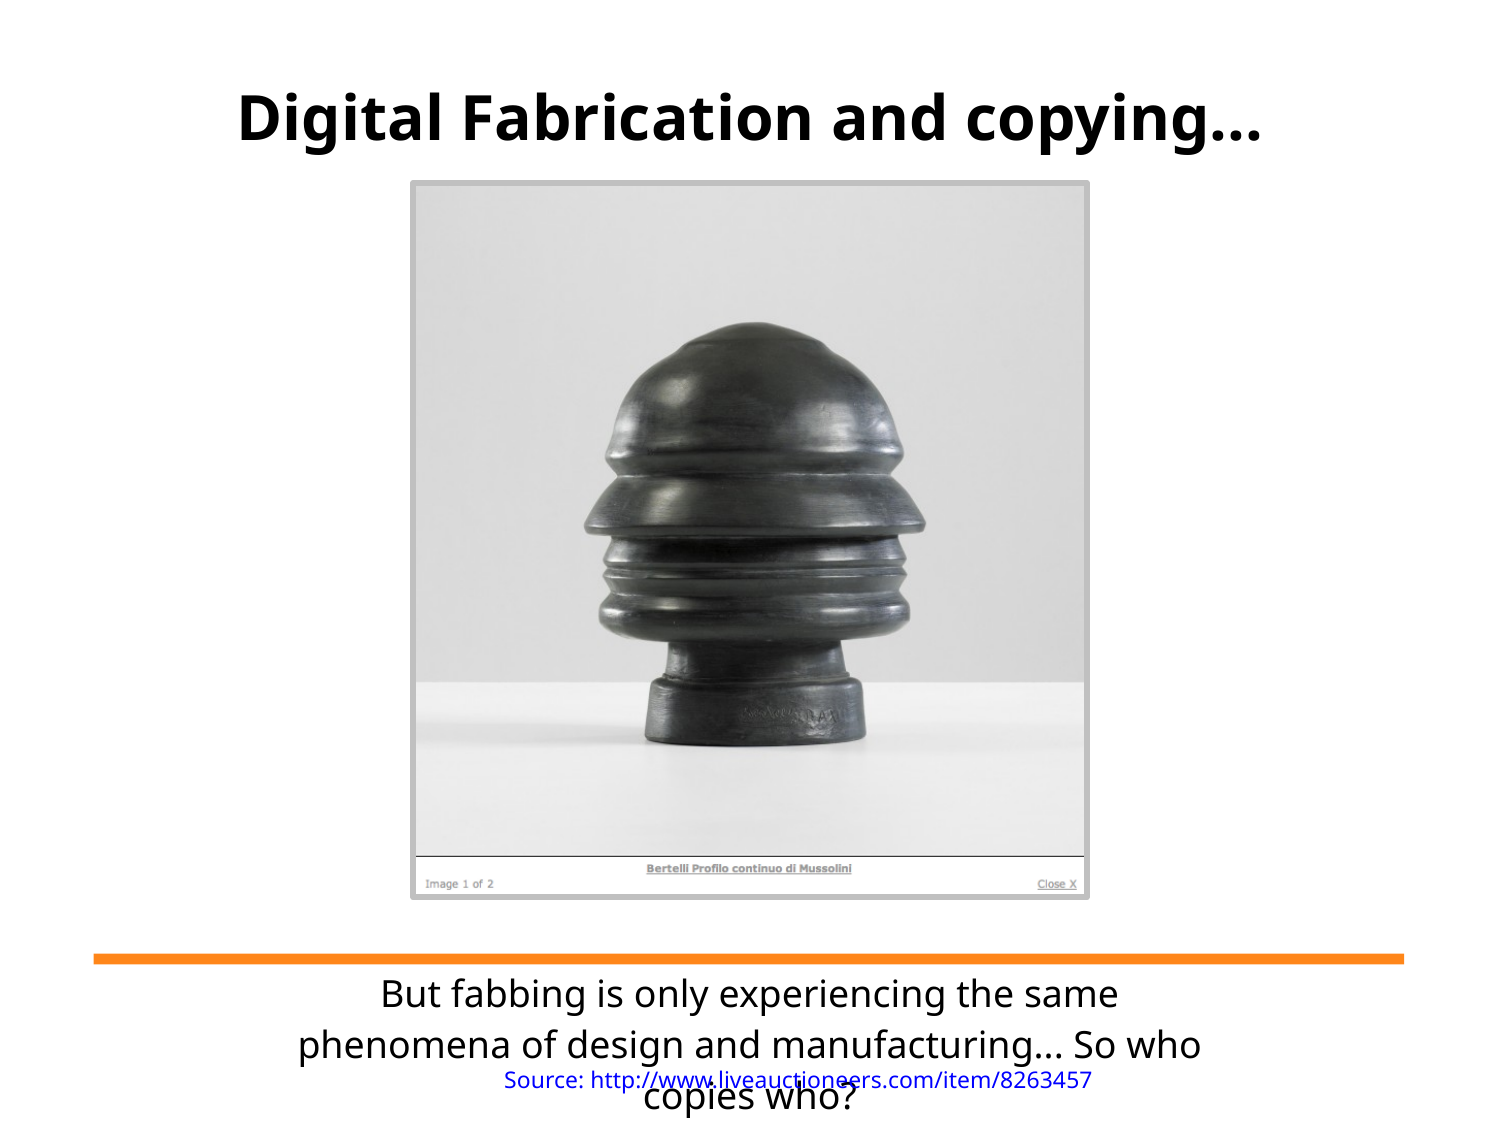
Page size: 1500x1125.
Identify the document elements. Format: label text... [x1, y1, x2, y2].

text_box But fabbing is only experiencing the same phenomena of design and manufacturing... So who copies who? [276, 960, 1224, 1064]
picture [0, 0, 1500, 1125]
text_box Source: http://www.liveauctioneers.com/item/8263457 [489, 1056, 1011, 1098]
title Digital Fabrication and copying... [75, 44, 1426, 188]
